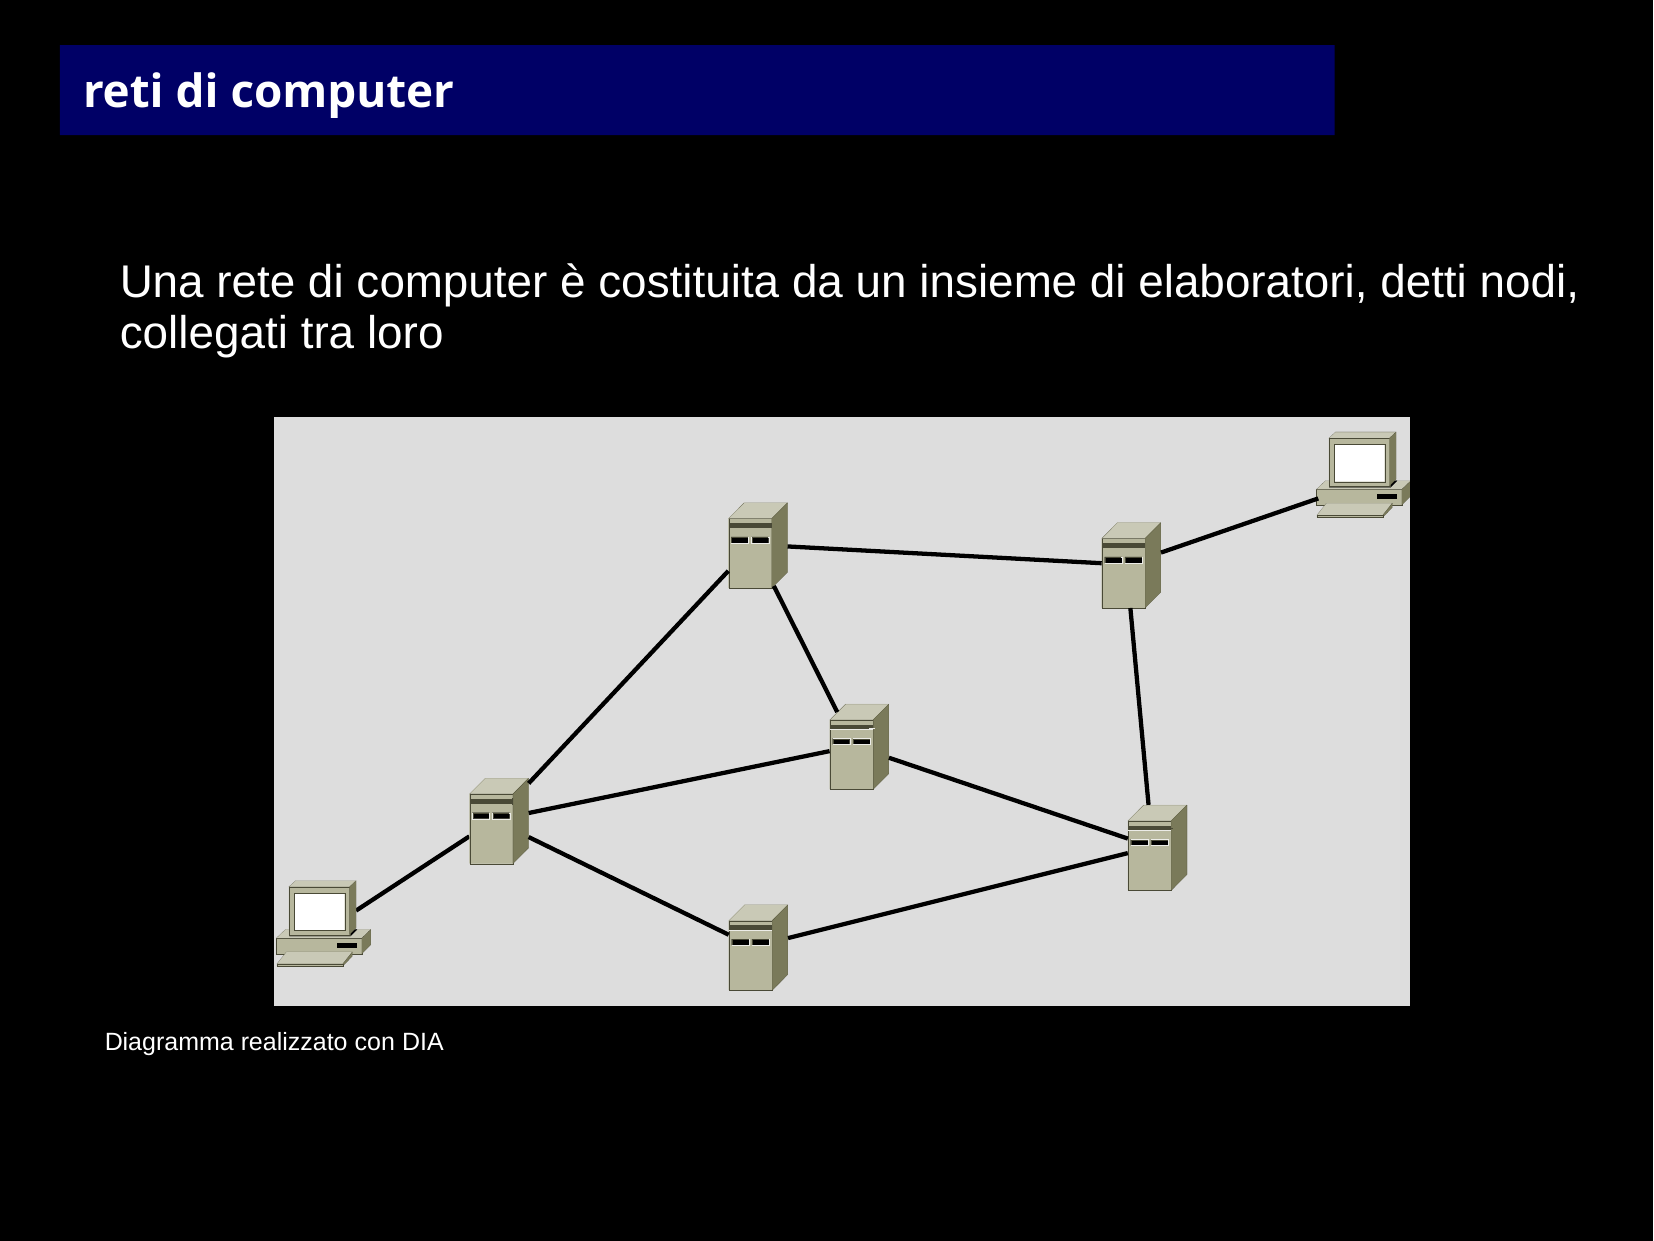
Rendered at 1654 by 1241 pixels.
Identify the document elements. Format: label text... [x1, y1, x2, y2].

text_box Diagramma realizzato con DIA [90, 1020, 1653, 1087]
text_box Una rete di computer è costituita da un insieme di elaboratori, detti nodi, collegati tra loro [105, 248, 1653, 367]
list reti di computer [59, 45, 1335, 136]
picture [274, 417, 1411, 1007]
